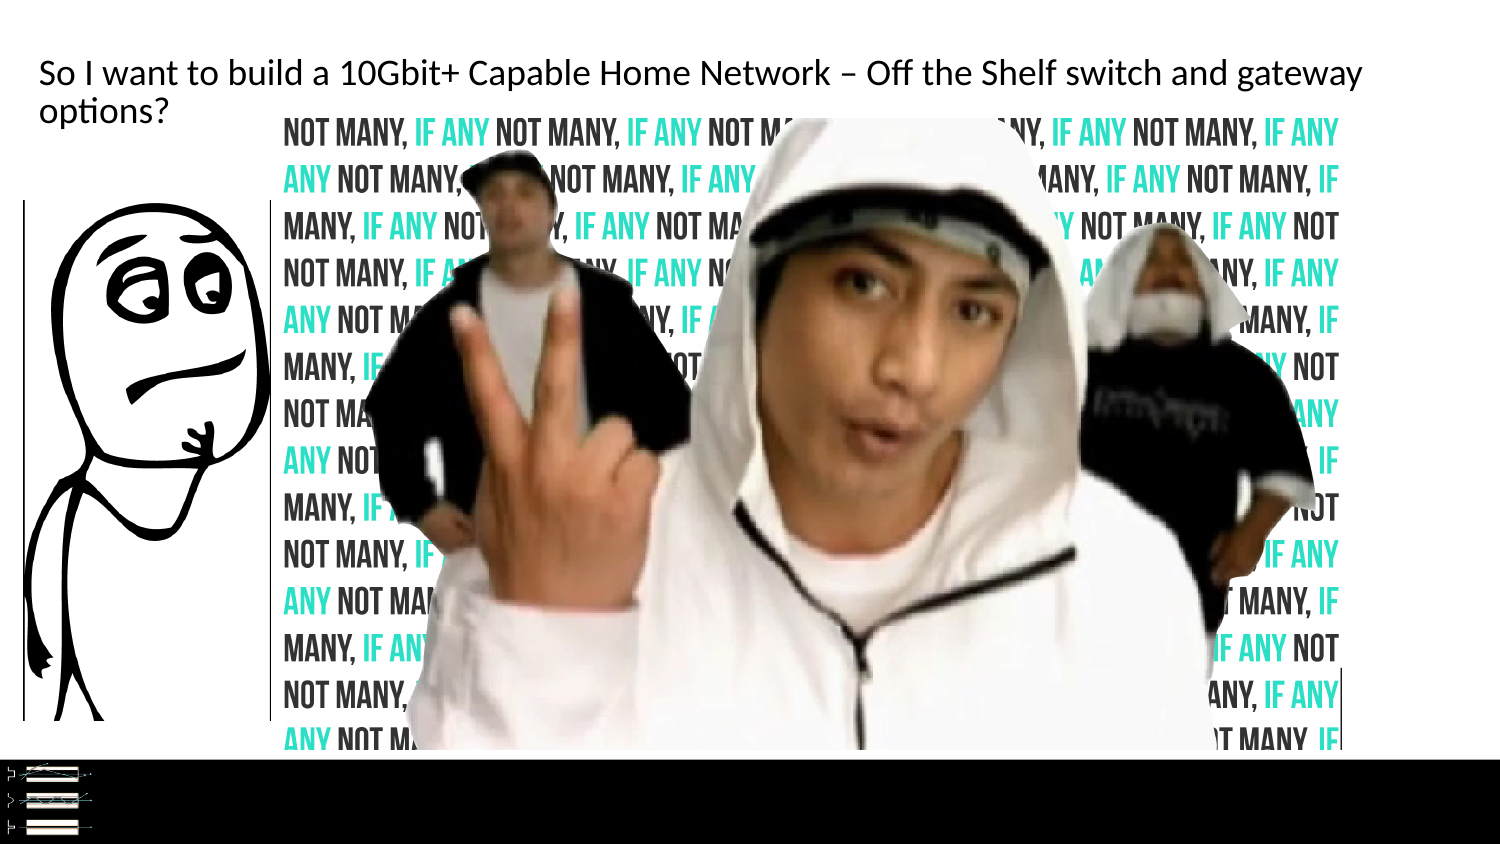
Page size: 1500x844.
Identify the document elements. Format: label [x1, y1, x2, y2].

title [38, 24, 1464, 166]
picture [5, 761, 95, 837]
picture [283, 118, 1342, 750]
picture [23, 200, 271, 721]
